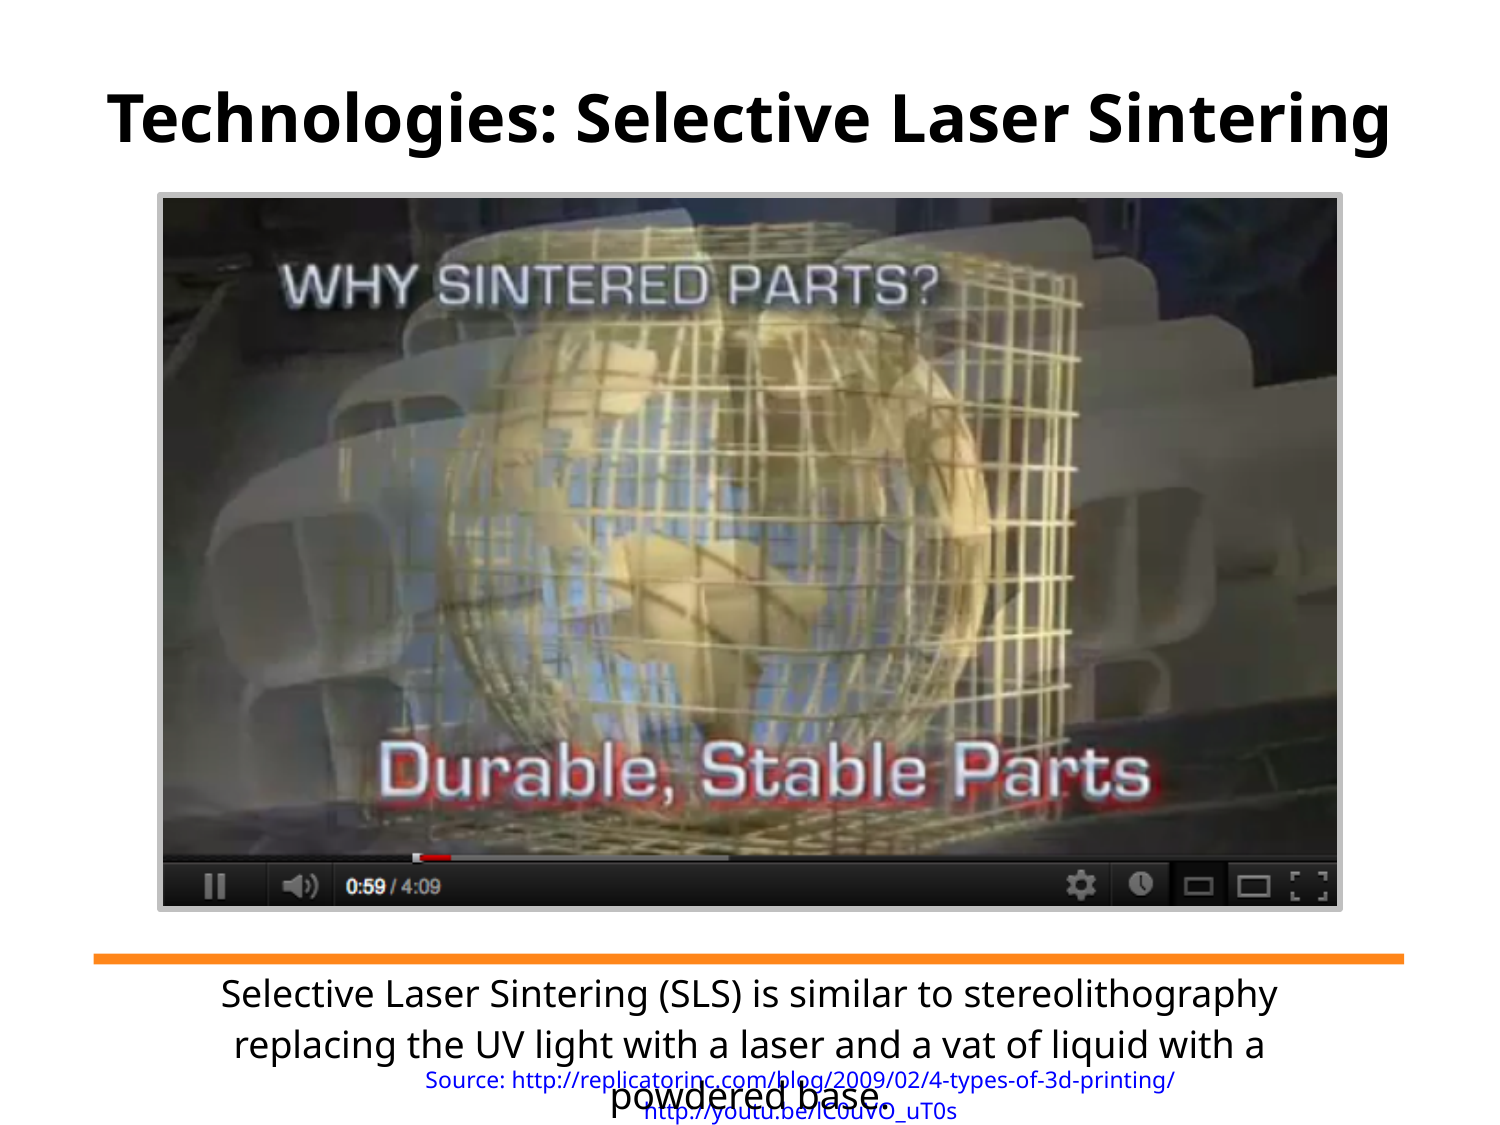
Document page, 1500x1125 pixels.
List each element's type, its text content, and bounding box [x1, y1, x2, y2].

picture [0, 0, 1500, 1125]
text_box Source: http://replicatorinc.com/blog/2009/02/4-types-of-3d-printing/ http://youtu.be/lC0uVO_uT0s [410, 1064, 1090, 1123]
title Technologies: Selective Laser Sintering [75, 44, 1426, 188]
text_box Selective Laser Sintering (SLS) is similar to stereolithography replacing the UV light with a laser and a vat of liquid with a powdered base. [125, 960, 1375, 1064]
